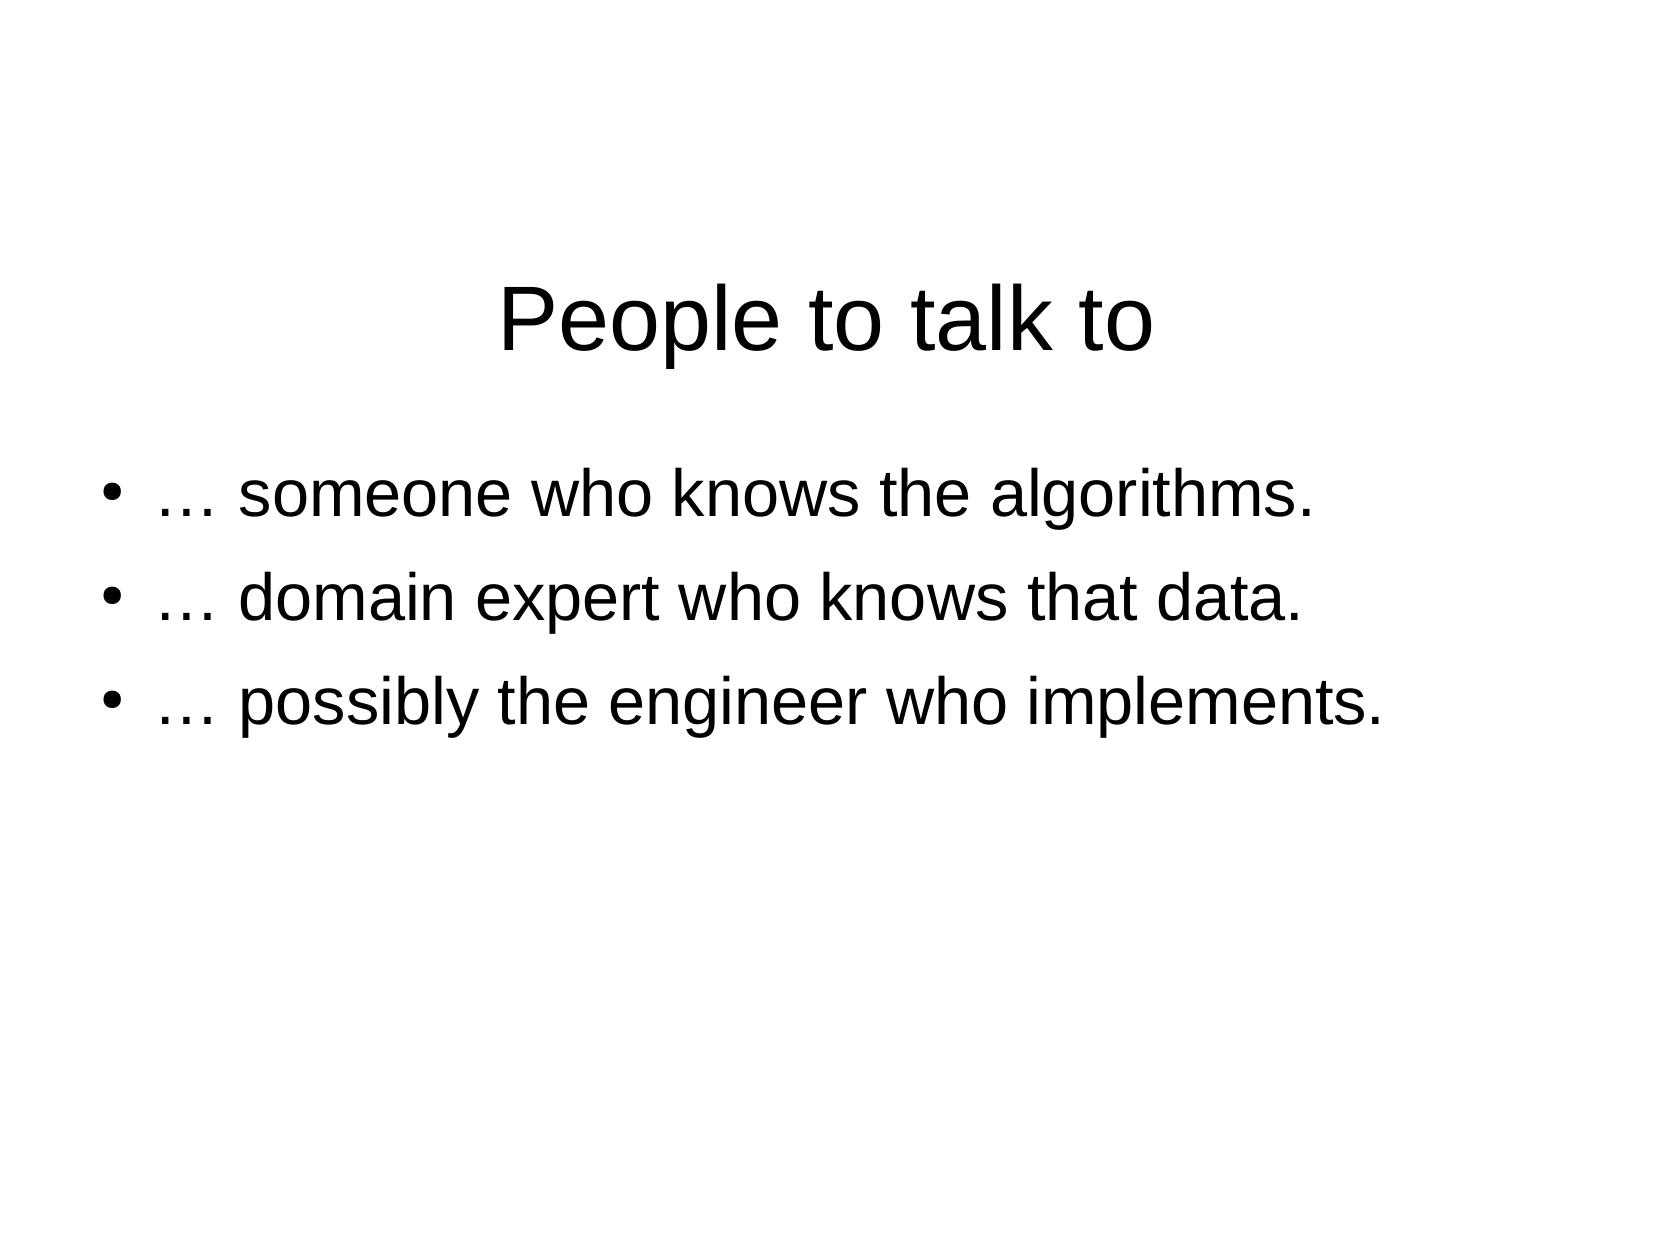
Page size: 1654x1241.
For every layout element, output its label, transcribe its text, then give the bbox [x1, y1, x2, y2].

title People to talk to [82, 222, 1571, 415]
list … someone who knows the algorithms. … domain expert who knows that data. … possibly the engineer who implements. [82, 455, 1571, 1241]
